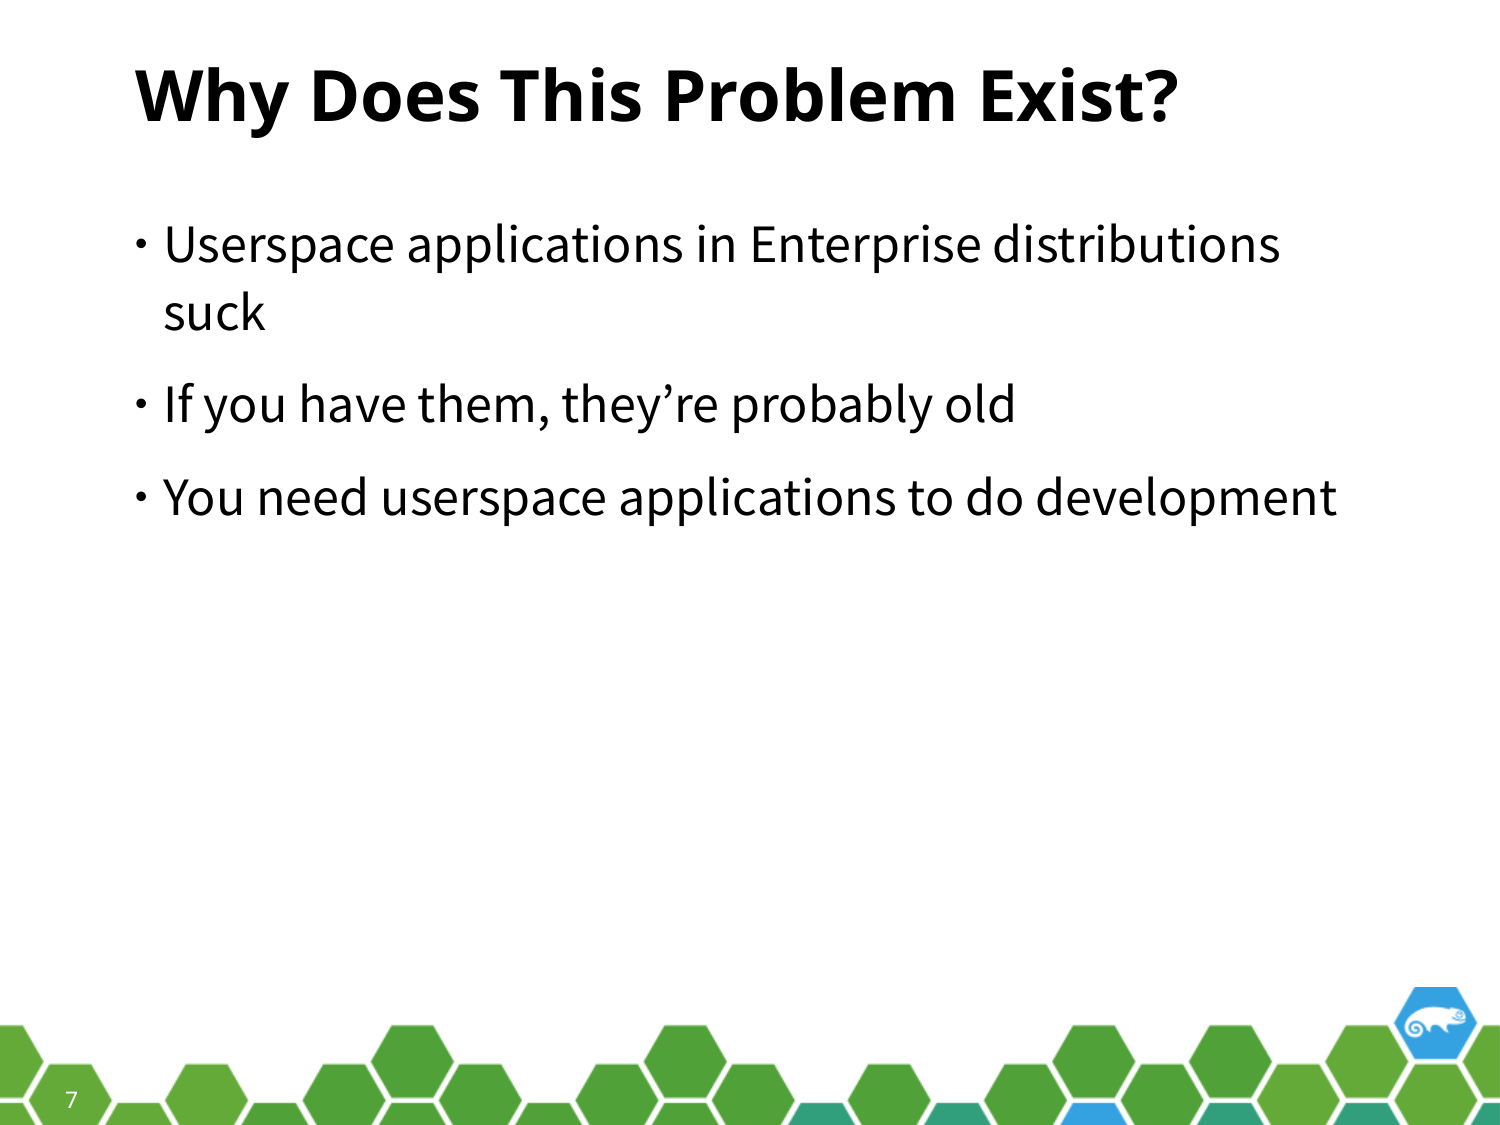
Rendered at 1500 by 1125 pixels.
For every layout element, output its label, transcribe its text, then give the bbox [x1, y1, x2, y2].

list Userspace applications in Enterprise distributions suck If you have them, they’re probably old You need userspace applications to do development [135, 208, 1372, 862]
picture [0, 987, 1500, 1125]
title Why Does This Problem Exist? [135, 12, 1372, 175]
